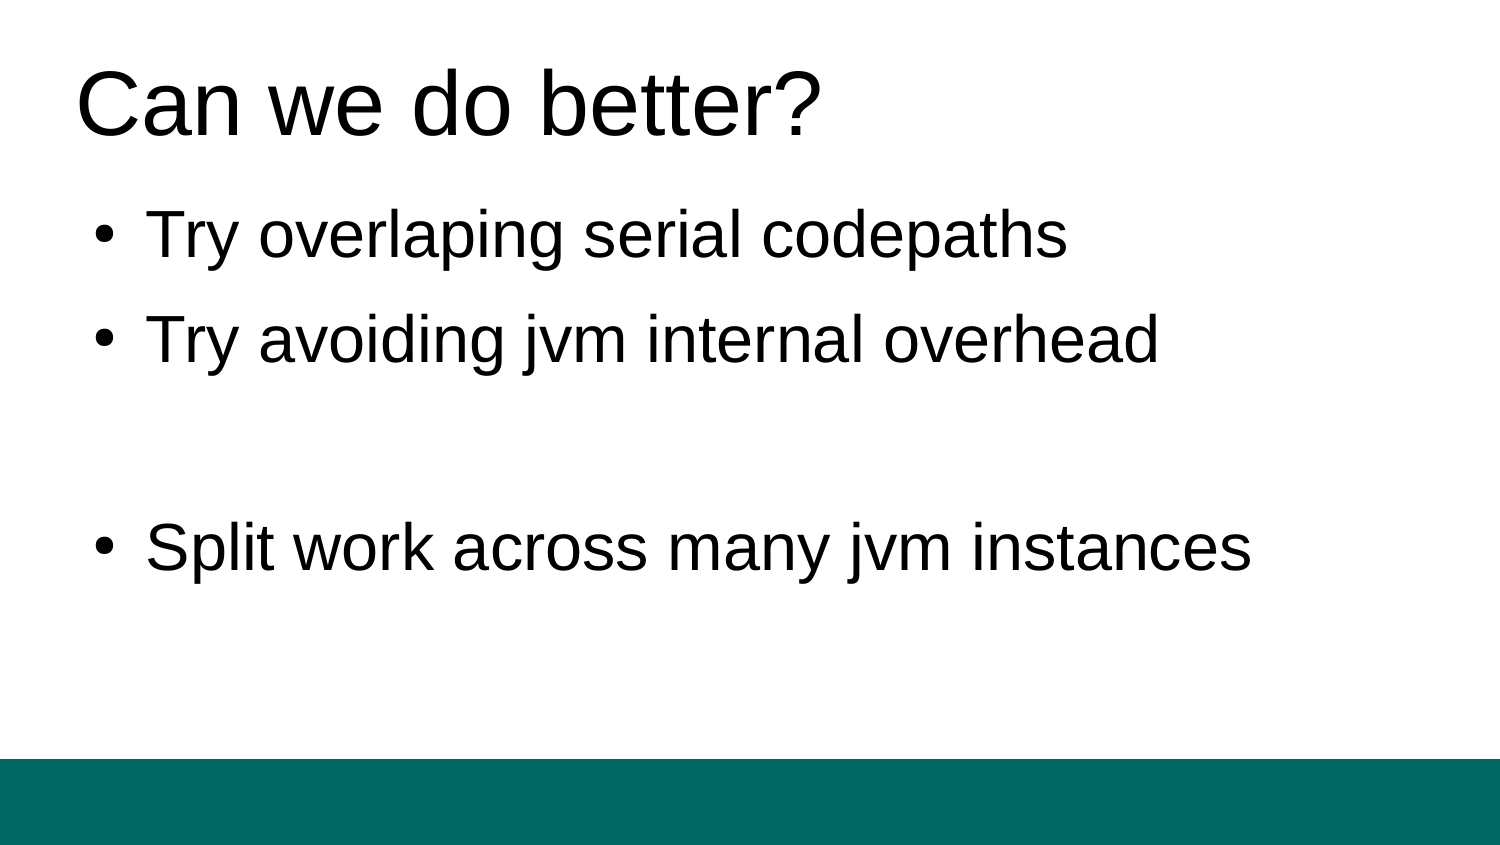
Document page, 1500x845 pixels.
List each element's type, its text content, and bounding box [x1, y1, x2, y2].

list Try overlaping serial codepaths Try avoiding jvm internal overhead Split work across many jvm instances [75, 197, 1425, 688]
title Can we do better? [75, 33, 1425, 175]
